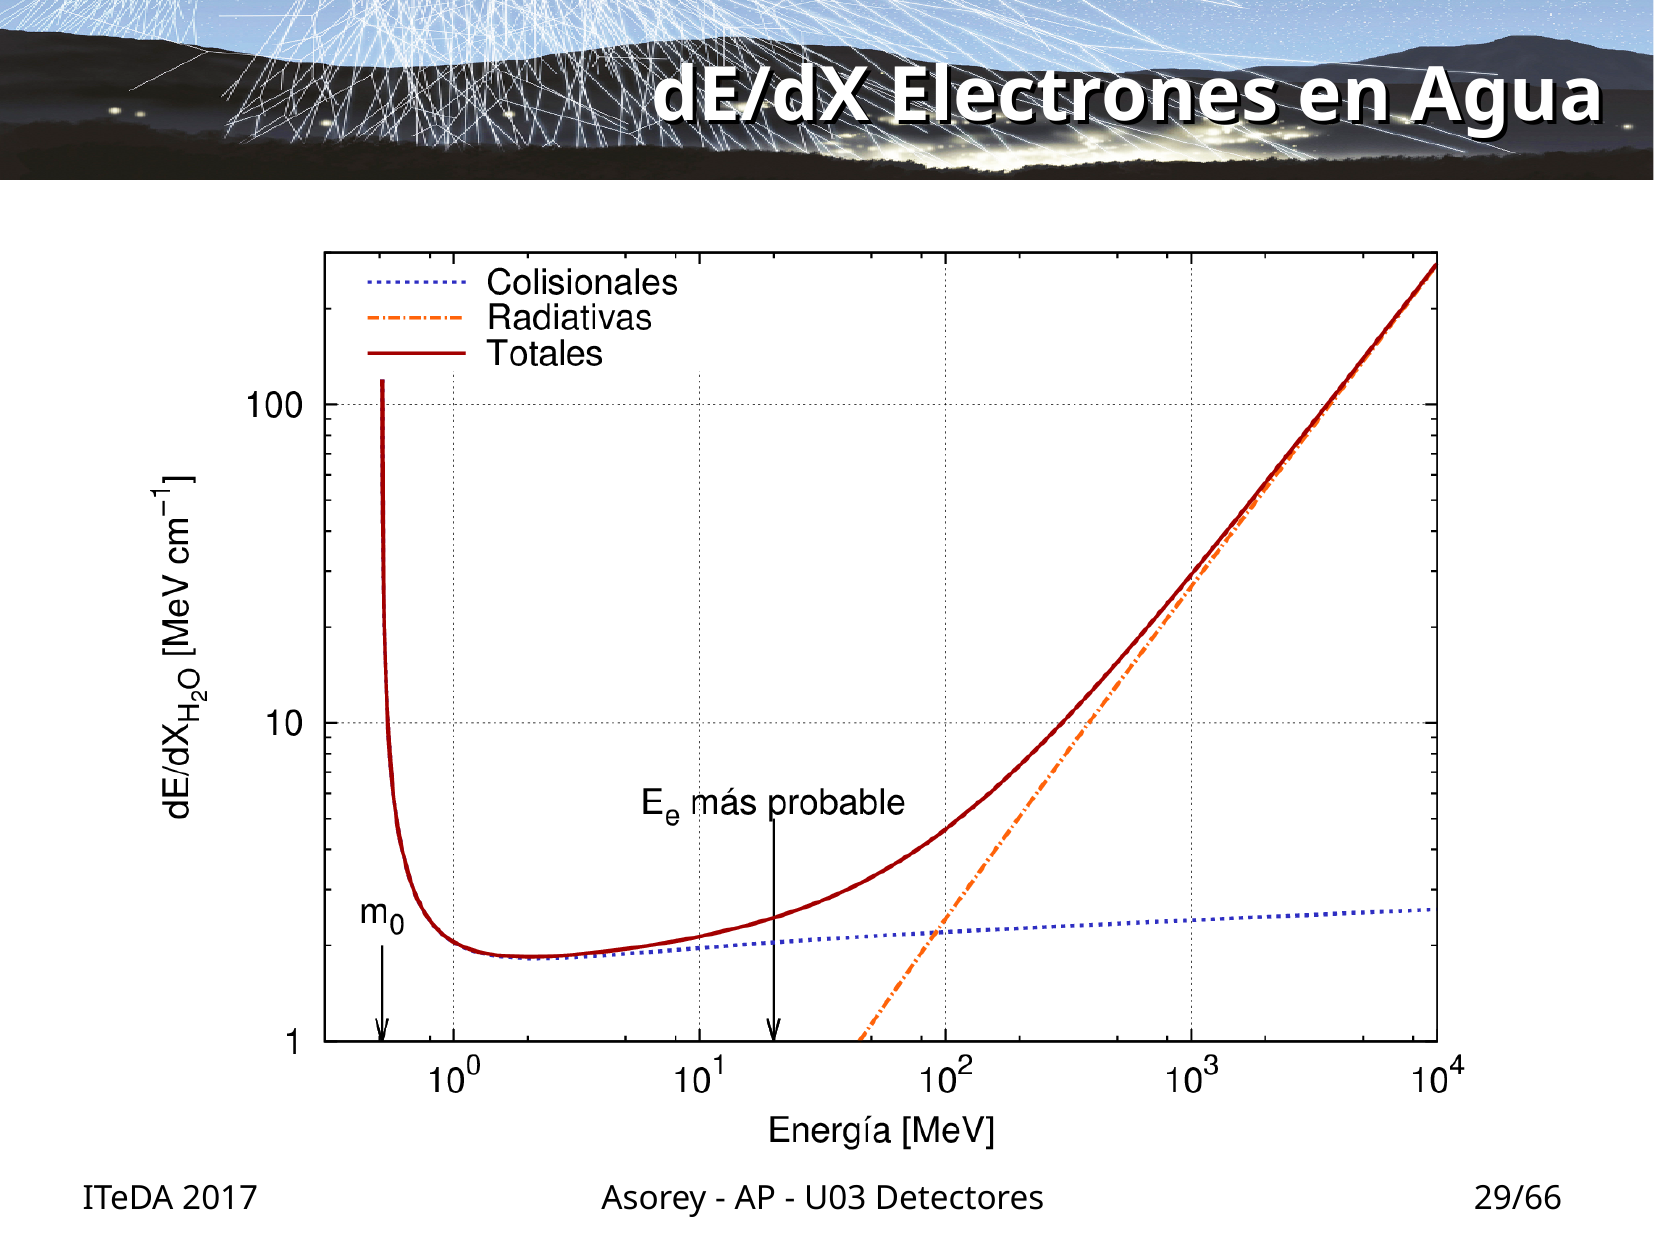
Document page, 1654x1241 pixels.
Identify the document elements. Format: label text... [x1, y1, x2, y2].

title dE/dX Electrones en Agua [45, 15, 1606, 166]
picture [150, 209, 1501, 1156]
picture [0, 0, 1654, 180]
